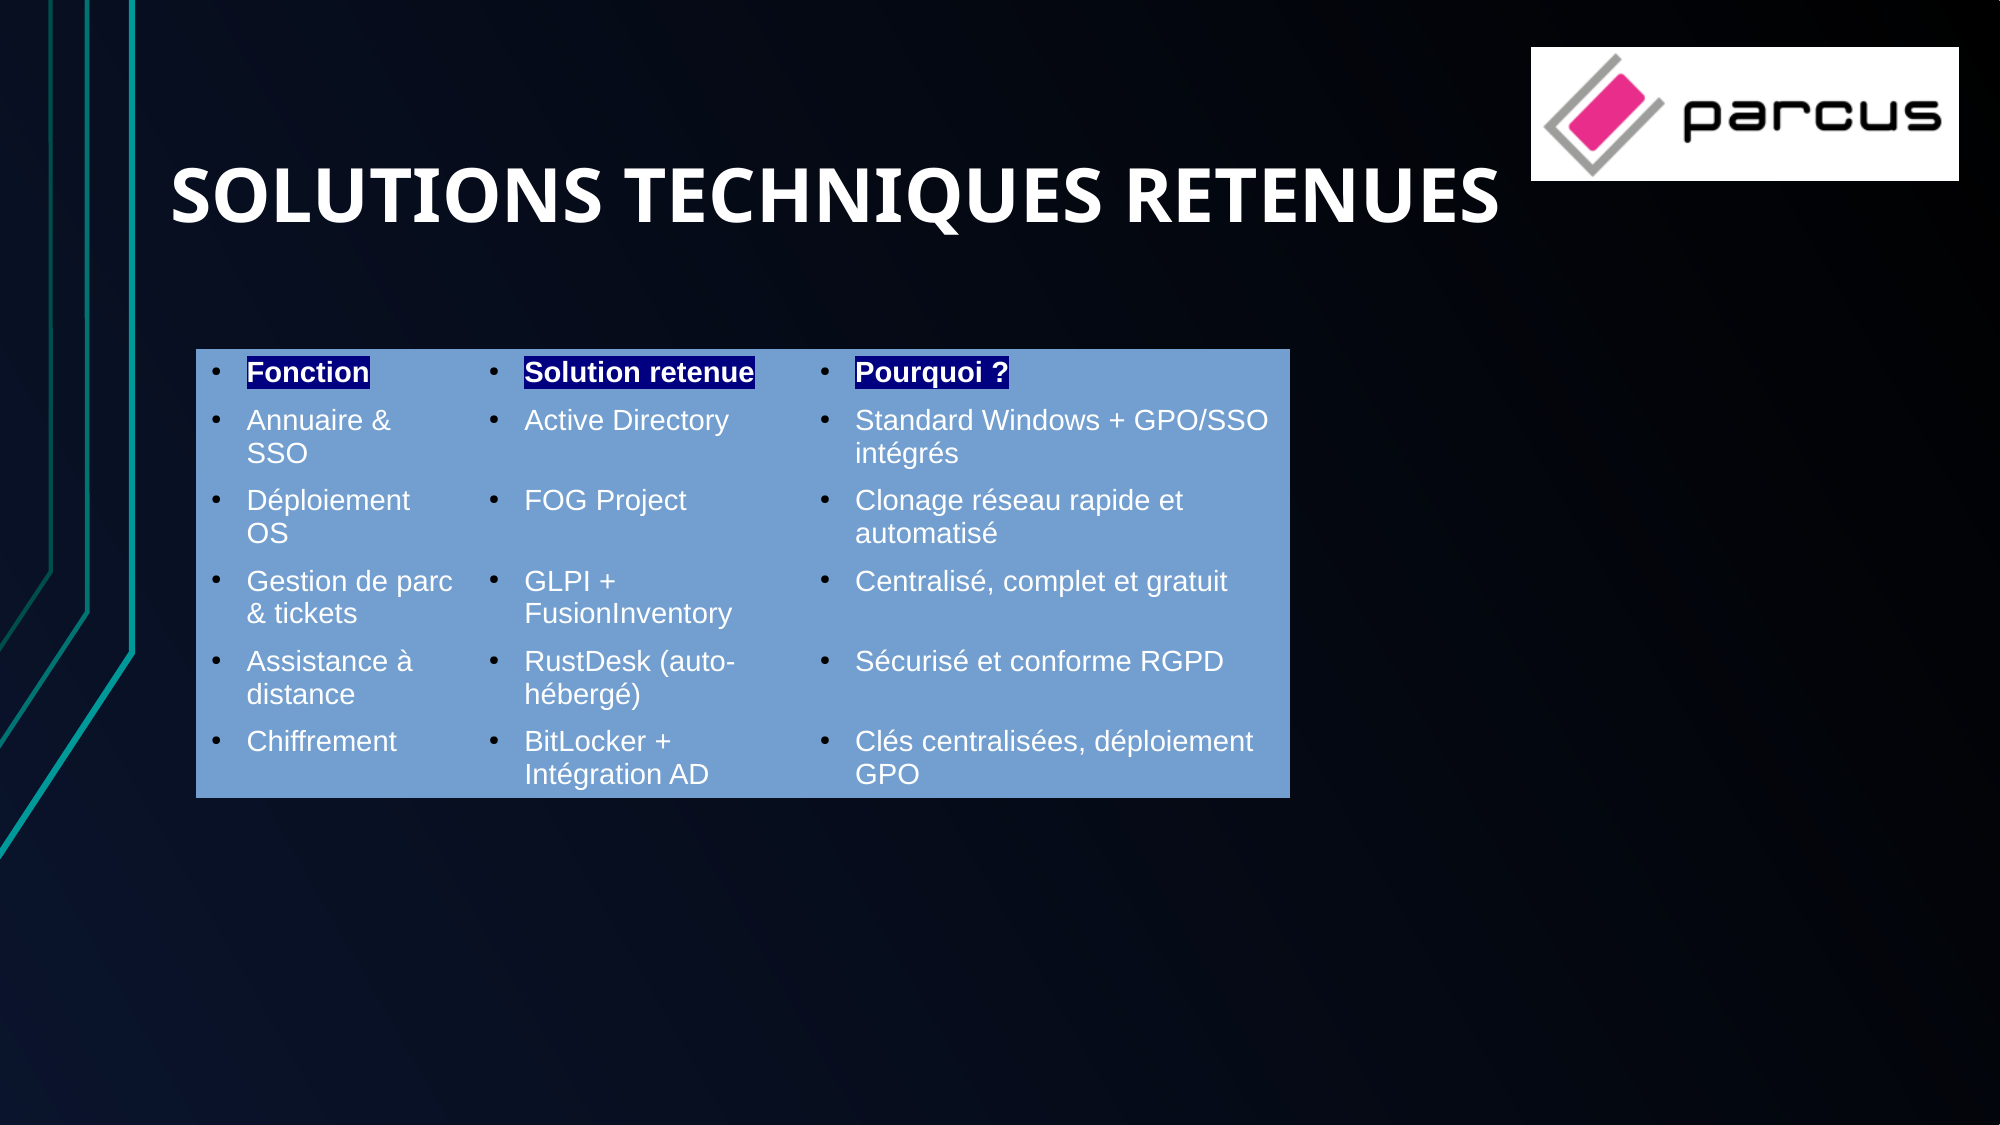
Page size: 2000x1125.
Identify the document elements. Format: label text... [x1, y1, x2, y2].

title SOLUTIONS TECHNIQUES RETENUES [149, 47, 1850, 249]
table_cell RustDesk (auto-hébergé) [474, 638, 805, 718]
table_cell Sécurisé et conforme RGPD [805, 638, 1290, 718]
table_cell BitLocker + Intégration AD [474, 718, 805, 798]
table_header Pourquoi ? [805, 349, 1290, 396]
table_header Solution retenue [474, 349, 805, 396]
table_cell FOG Project [474, 477, 805, 557]
table_cell Chiffrement [196, 718, 474, 798]
table_cell Active Directory [474, 396, 805, 477]
table_cell Gestion de parc & tickets [196, 557, 474, 638]
table_cell Déploiement OS [196, 477, 474, 557]
table_cell Standard Windows + GPO/SSO intégrés [805, 396, 1290, 477]
table_header Fonction [196, 349, 474, 396]
table_cell Annuaire & SSO [196, 396, 474, 477]
table_cell Clonage réseau rapide et automatisé [805, 477, 1290, 557]
table_cell GLPI + FusionInventory [474, 557, 805, 638]
table_cell Centralisé, complet et gratuit [805, 557, 1290, 638]
table_cell Assistance à distance [196, 638, 474, 718]
picture [1531, 47, 1959, 181]
table_cell Clés centralisées, déploiement GPO [805, 718, 1290, 798]
